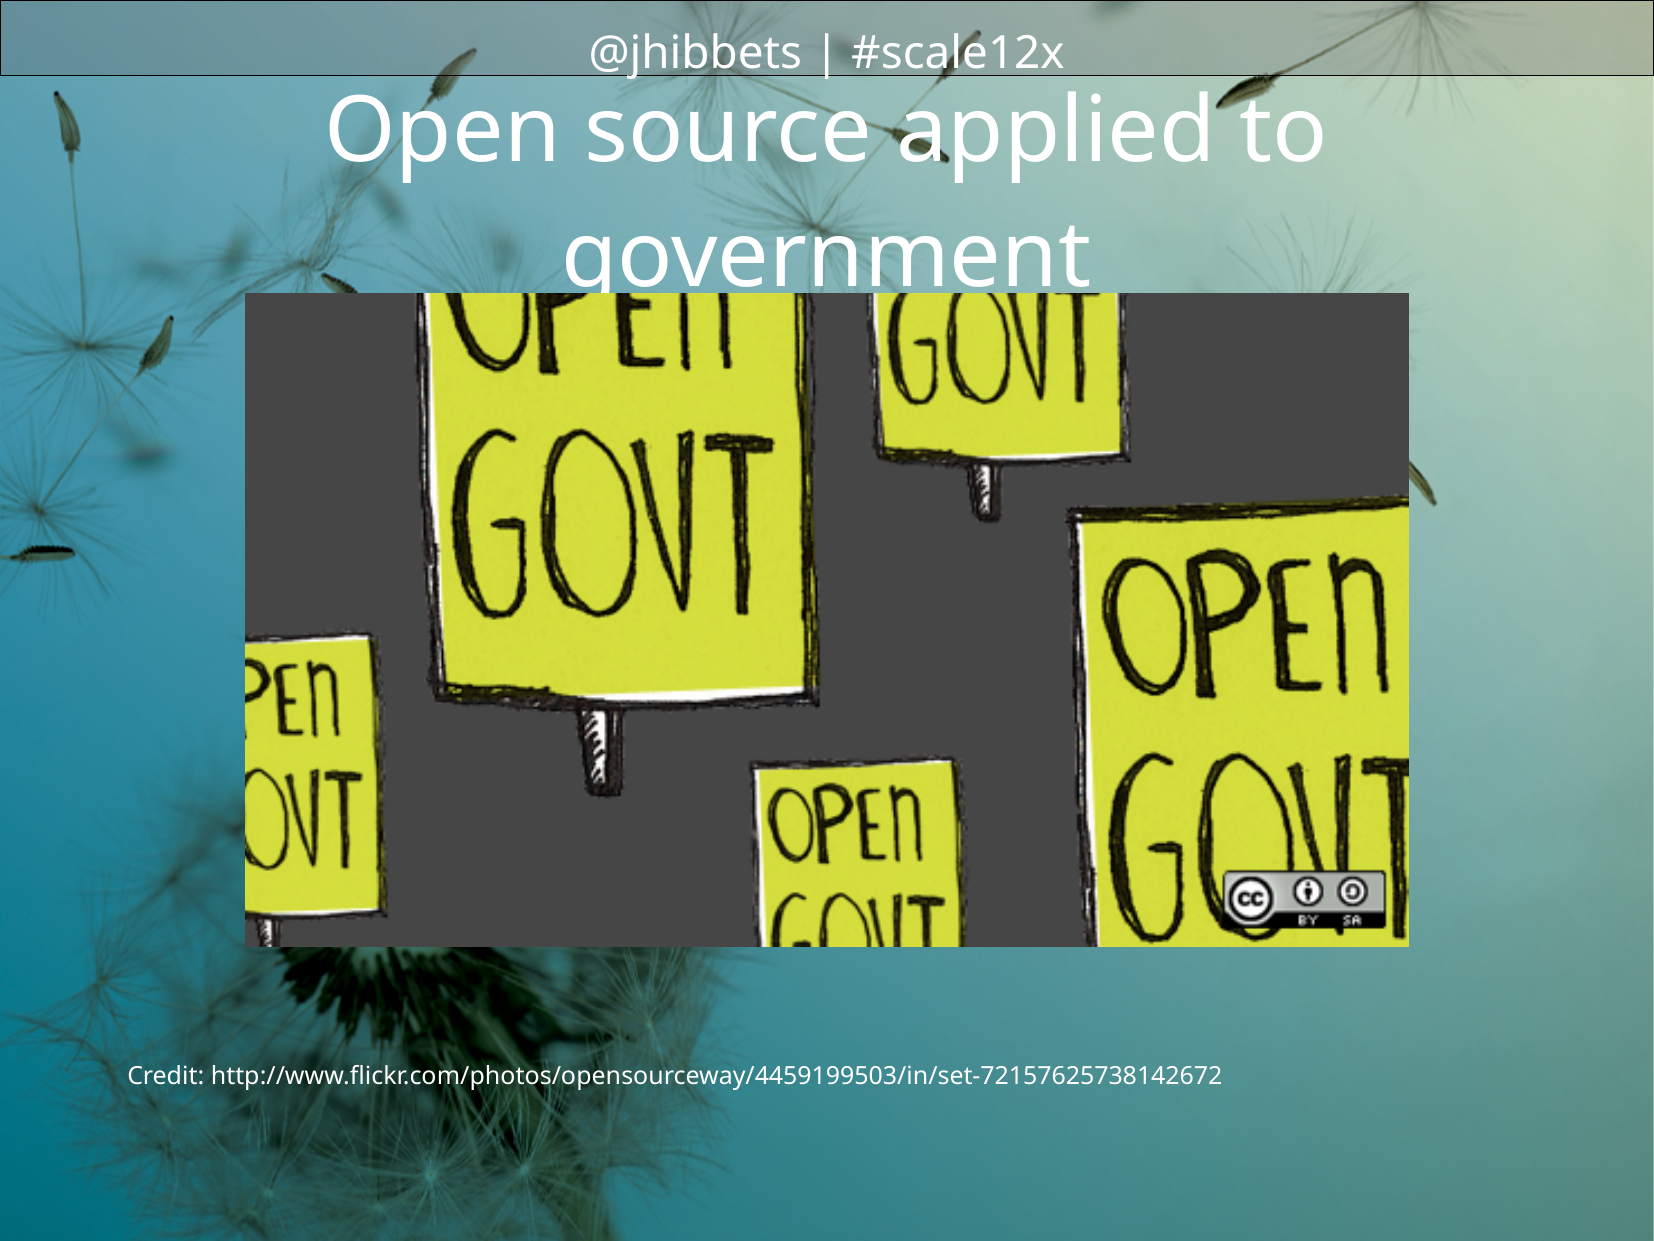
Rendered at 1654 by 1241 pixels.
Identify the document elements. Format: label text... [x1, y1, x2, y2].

text_box Credit: http://www.flickr.com/photos/opensourceway/4459199503/in/set-72157625738142672 [112, 1050, 1236, 1093]
picture [0, 76, 1654, 1241]
title Open source applied to government [82, 84, 1571, 292]
